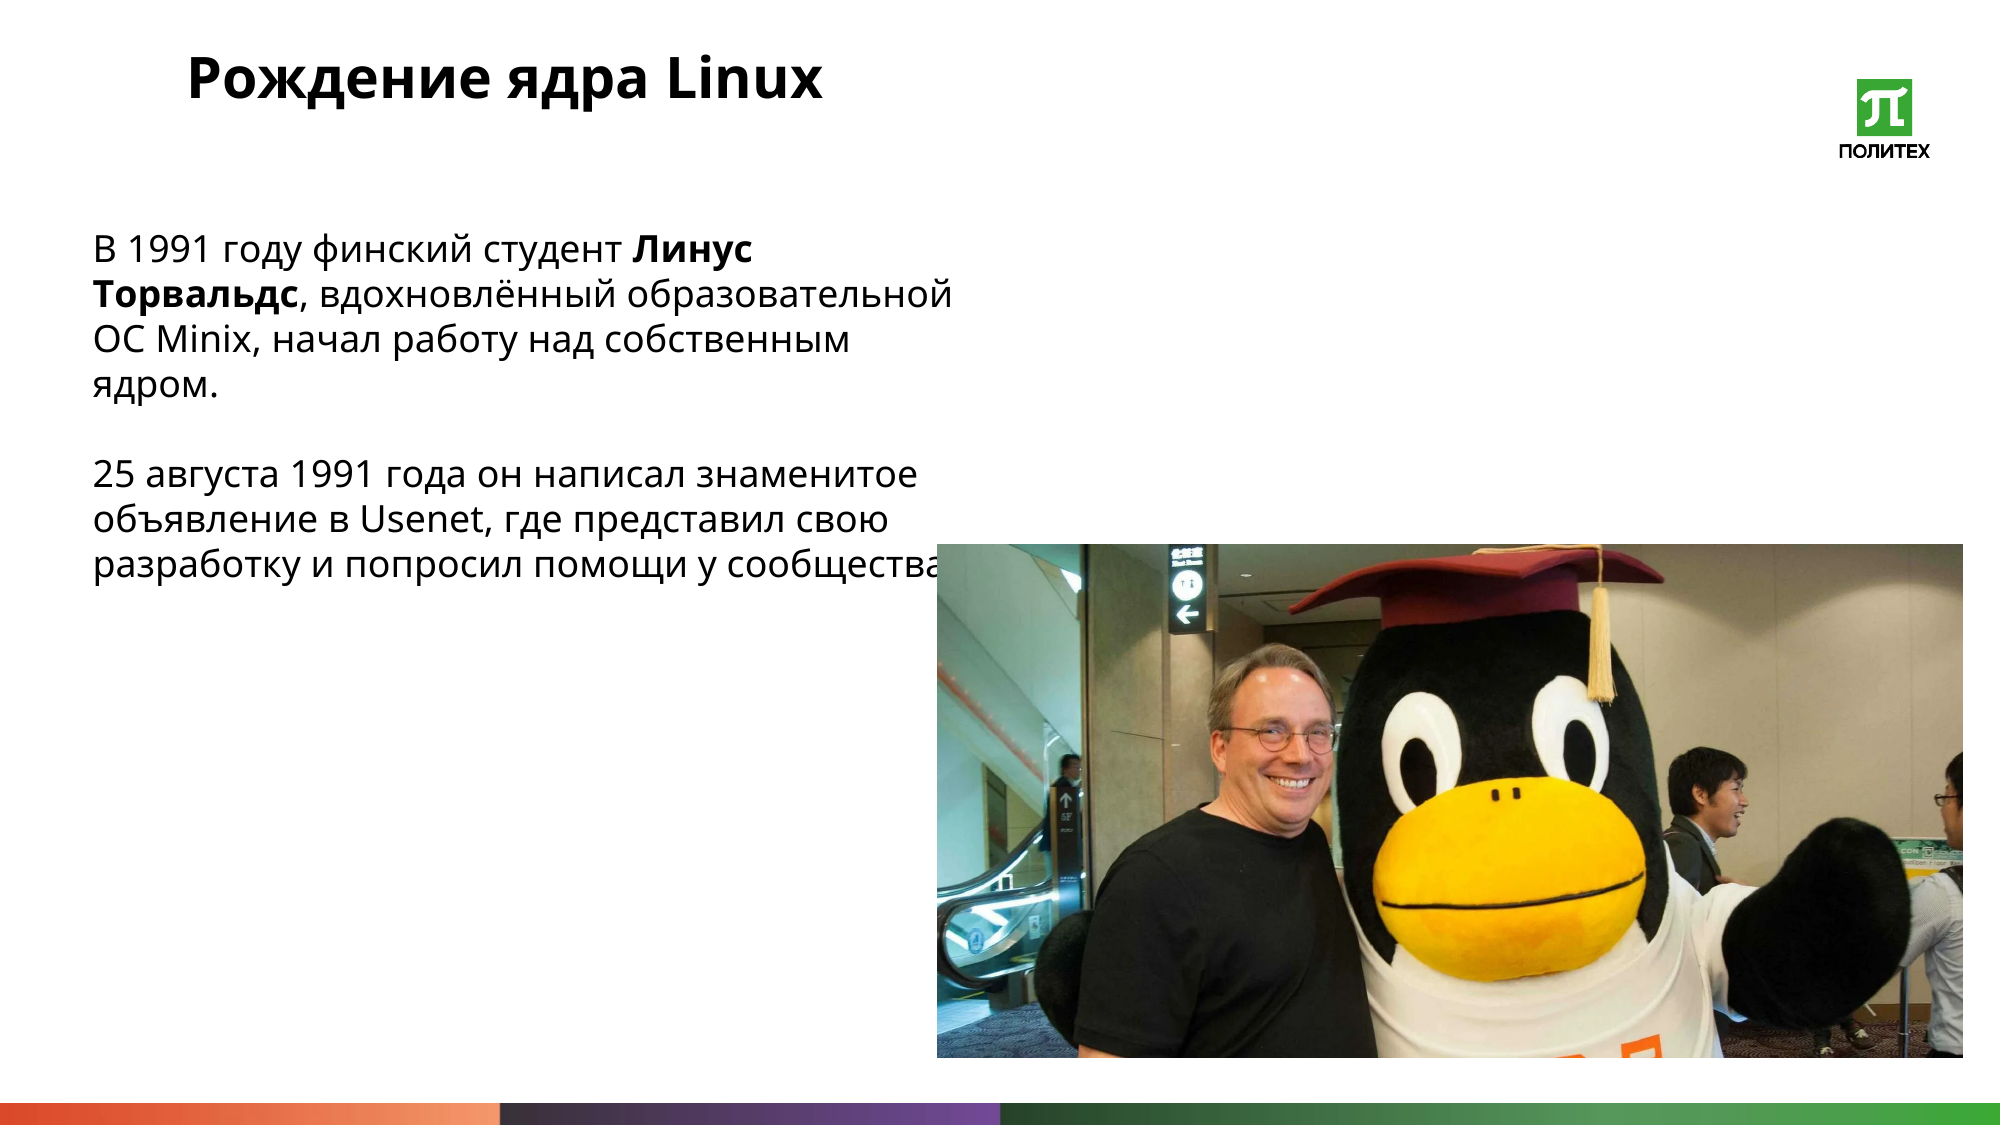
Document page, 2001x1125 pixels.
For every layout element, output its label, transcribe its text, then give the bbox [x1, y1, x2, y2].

title Рождение ядра Linux [186, 41, 1556, 111]
picture [937, 544, 1963, 1058]
list В 1991 году финский студент Линус Торвальдс, вдохновлённый образовательной ОС Minix, начал работу над собственным ядром. 25 августа 1991 года он написал знаменитое объявление в Usenet, где представил свою разработку и попросил помощи у сообщества. [92, 225, 979, 544]
